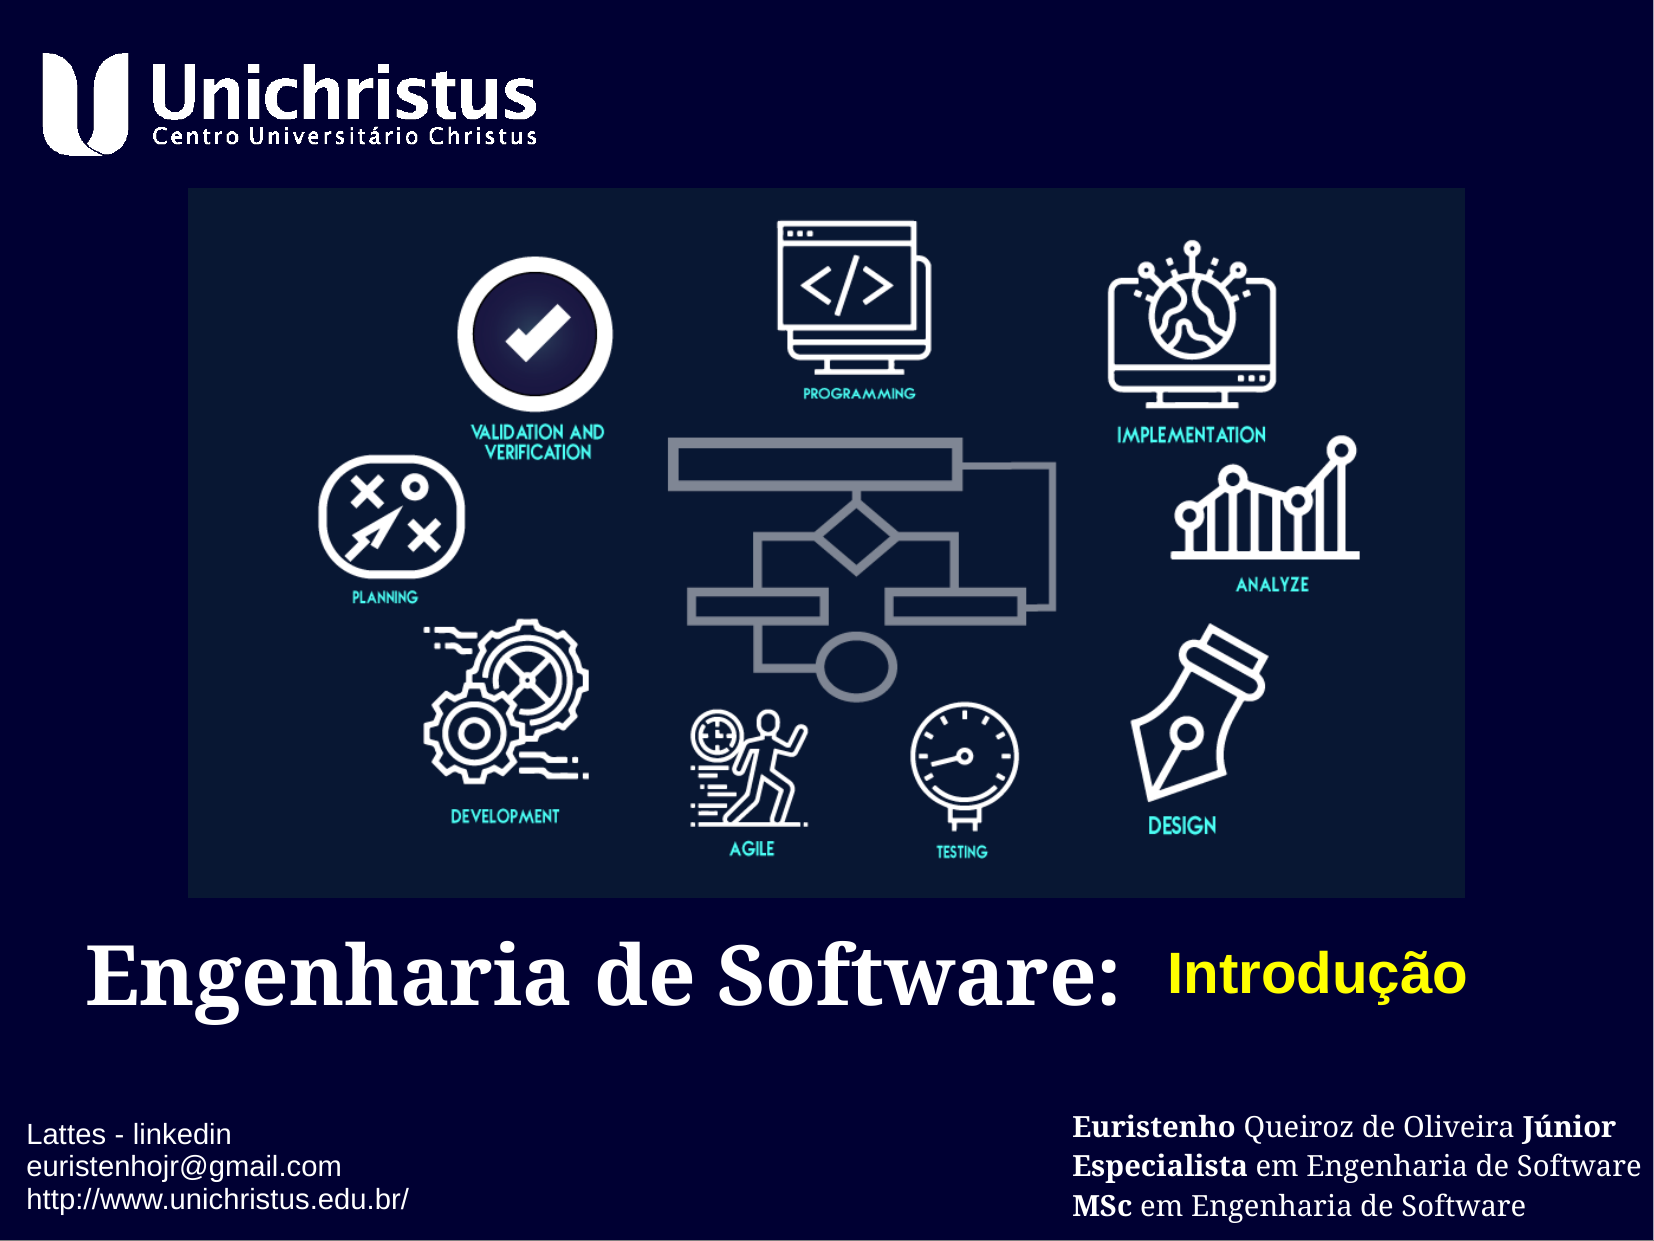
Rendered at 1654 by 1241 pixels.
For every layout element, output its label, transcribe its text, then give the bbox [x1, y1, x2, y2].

text_box Introdução [1152, 933, 1501, 1013]
text_box Euristenho Queiroz de Oliveira Júnior Especialista em Engenharia de Software MSc em Engenharia de Software [1057, 1098, 1646, 1225]
picture [188, 188, 1465, 898]
text_box [0, 0, 1654, 1241]
text_box Engenharia de Software: [70, 909, 1152, 1031]
text_box Lattes - linkedin euristenhojr@gmail.com http://www.unichristus.edu.br/ [11, 1110, 532, 1236]
picture [35, 47, 544, 159]
